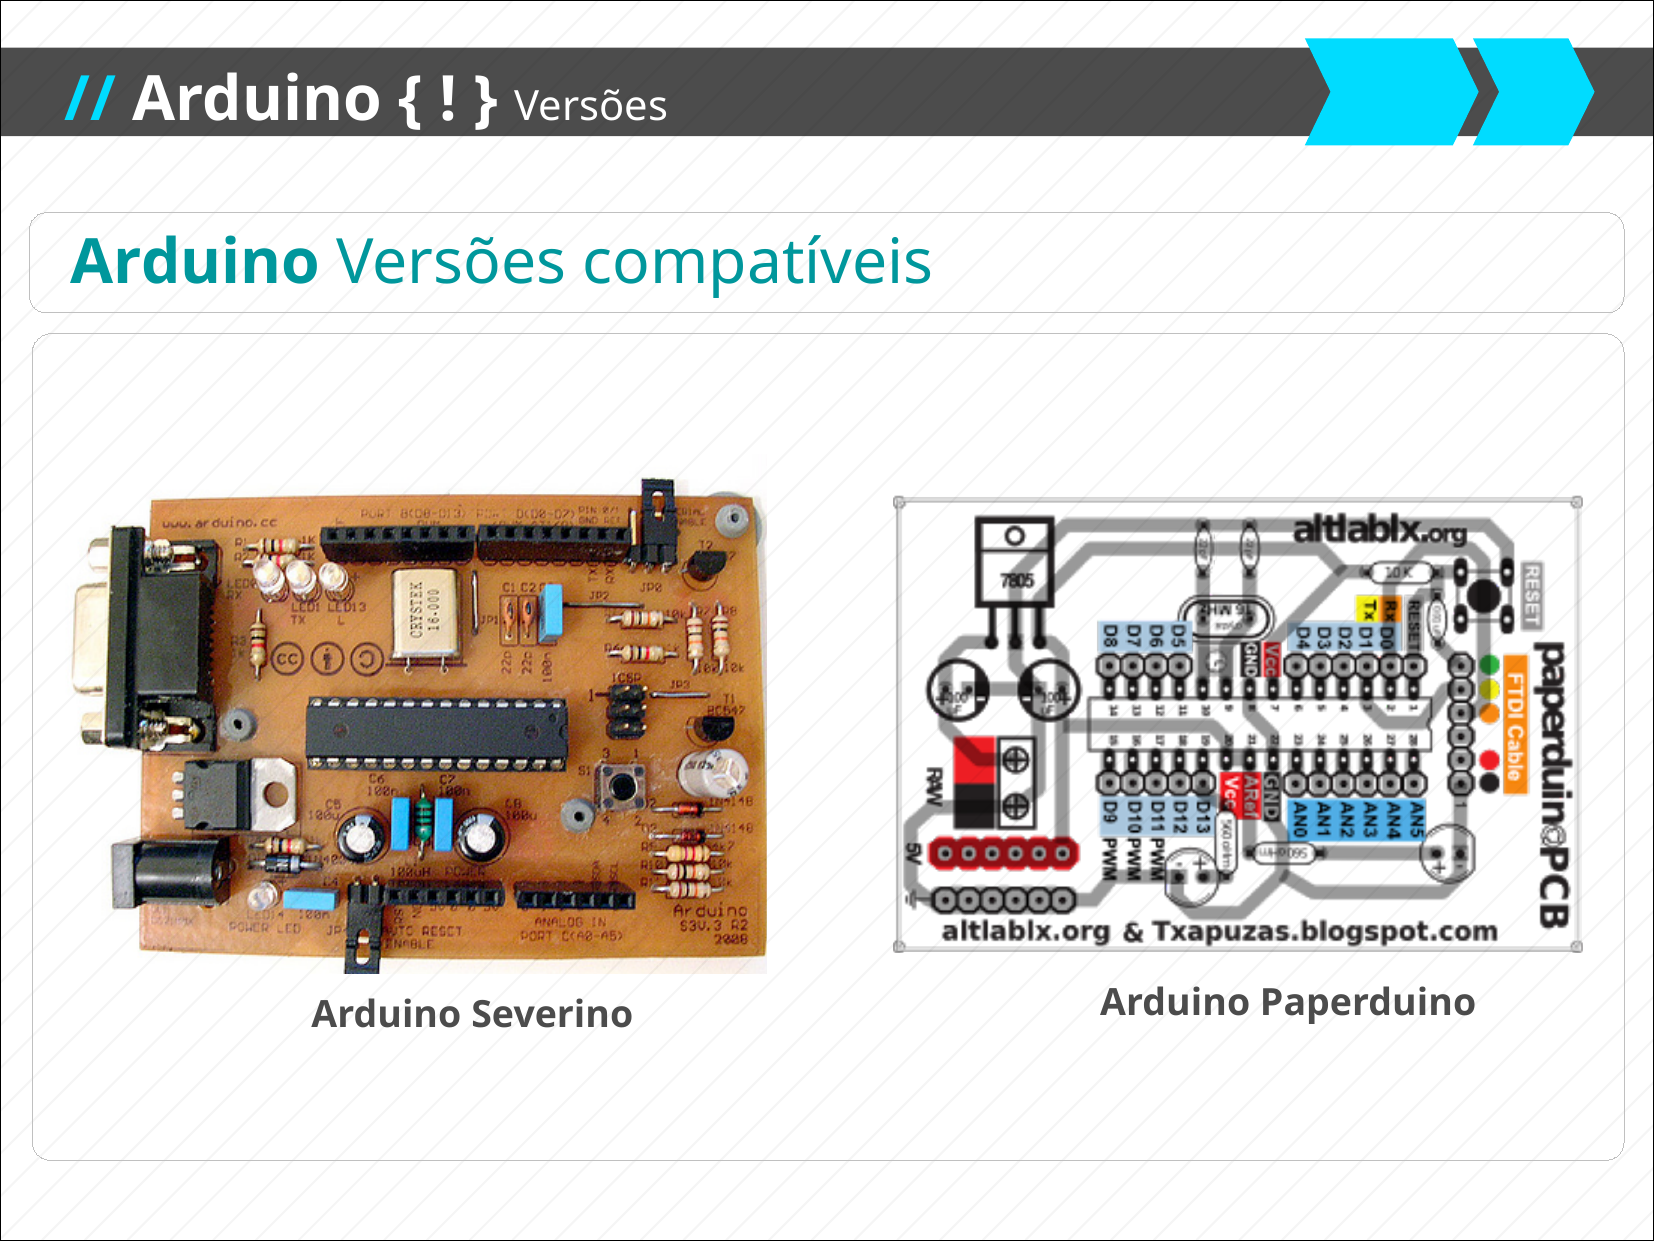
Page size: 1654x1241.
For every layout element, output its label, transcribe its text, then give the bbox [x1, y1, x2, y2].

text_box Arduino Versões compatíveis [55, 313, 901, 321]
text_box [0, 0, 1654, 1241]
text_box // Arduino { ! } Versões [50, 32, 700, 144]
